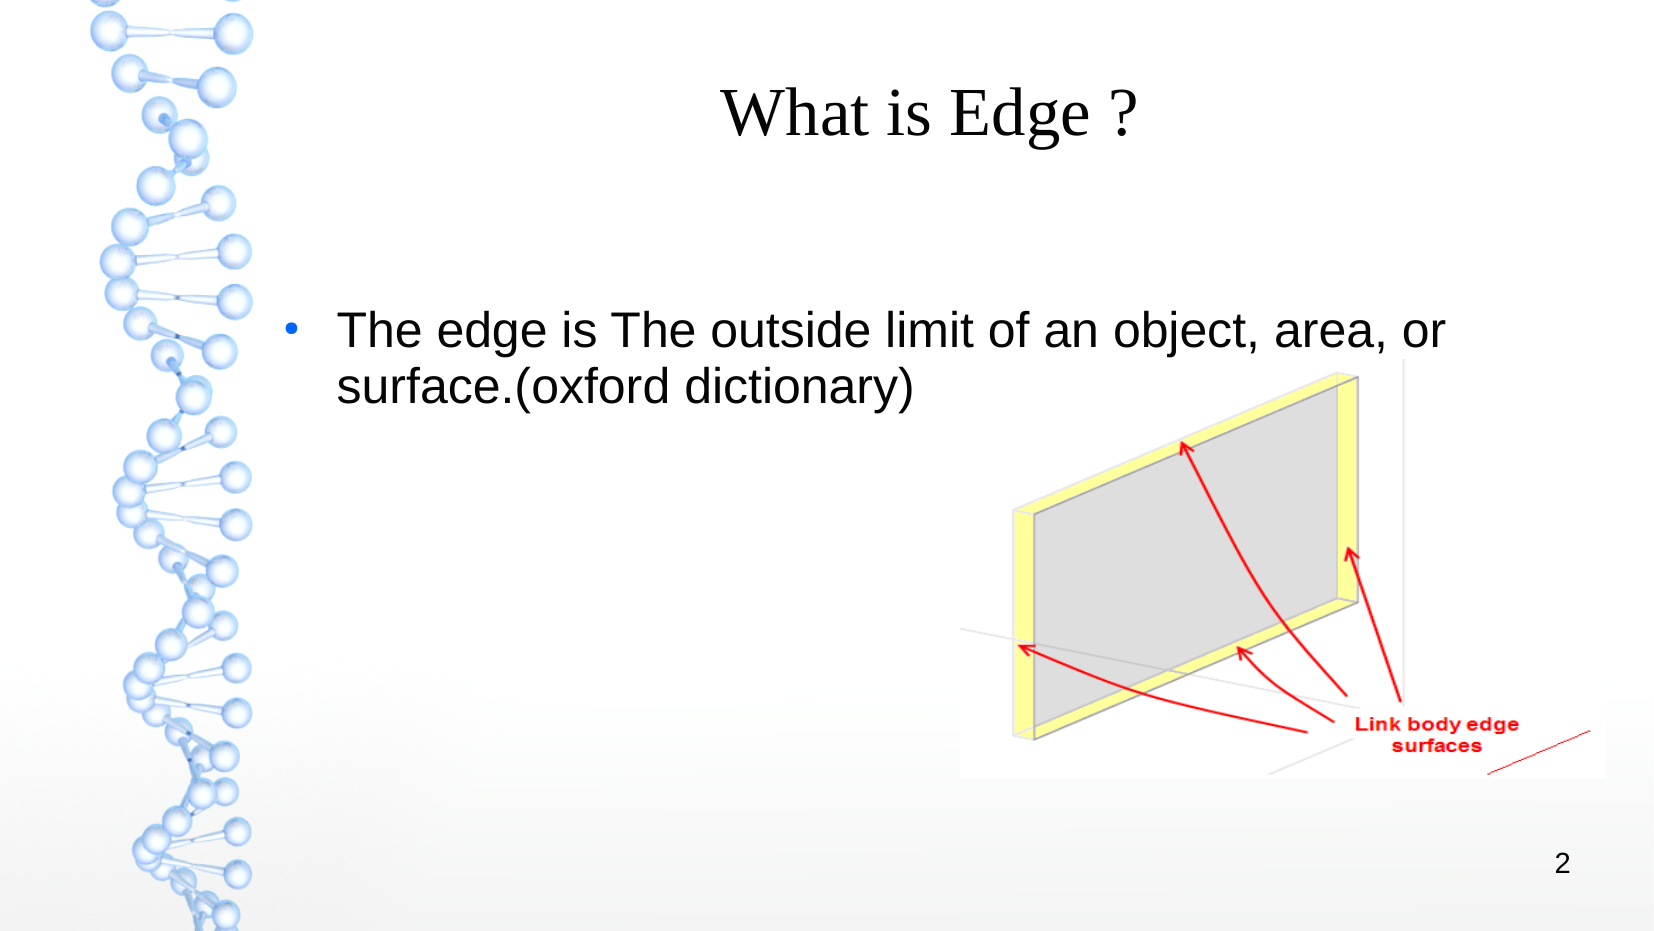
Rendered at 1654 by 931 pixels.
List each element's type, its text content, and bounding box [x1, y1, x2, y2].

picture [0, 0, 1654, 931]
text_box [265, 224, 1595, 764]
title What is Edge ? [265, 35, 1595, 189]
